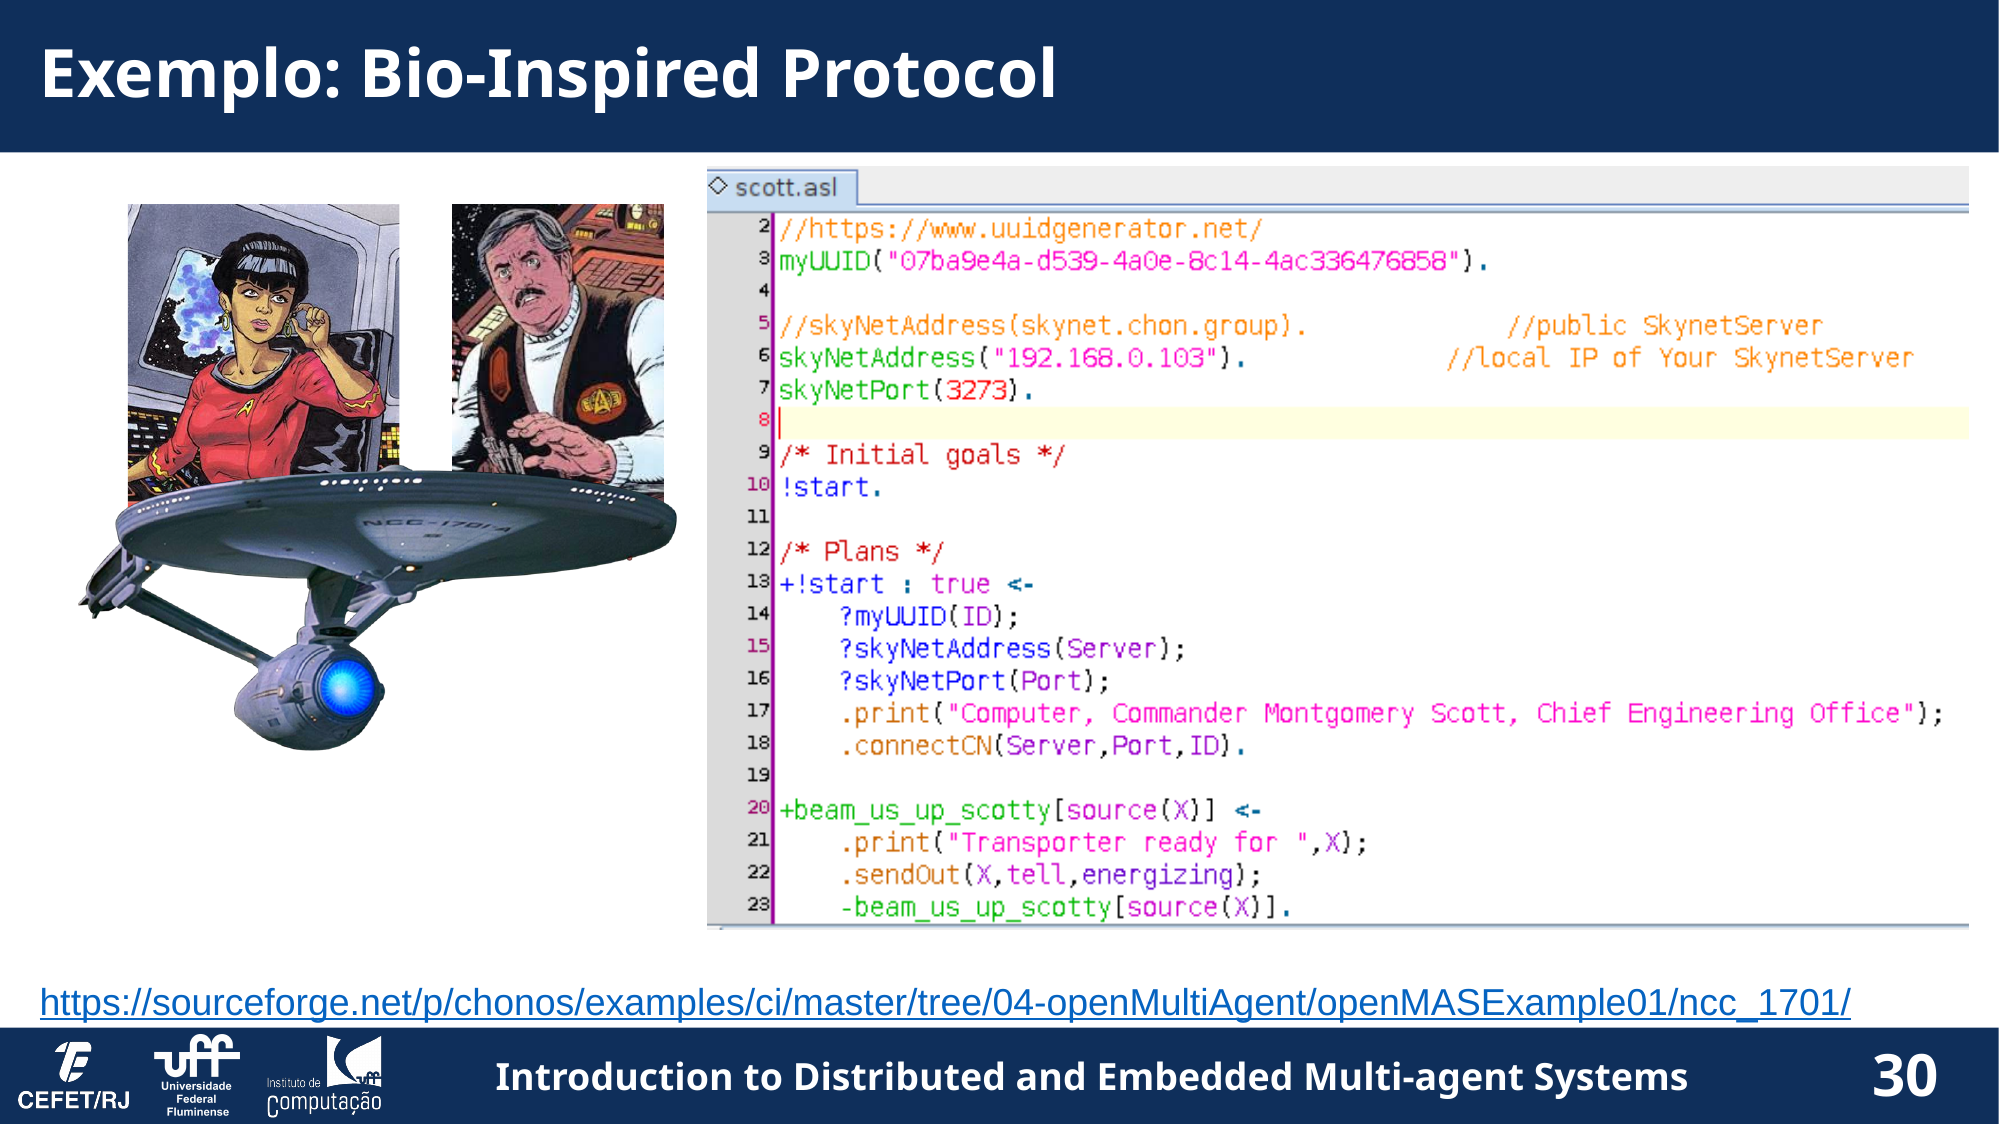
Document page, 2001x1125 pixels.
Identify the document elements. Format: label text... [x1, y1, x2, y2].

picture [77, 204, 677, 751]
picture [707, 166, 1969, 930]
picture [153, 1033, 241, 1121]
text_box https://sourceforge.net/p/chonos/examples/ci/master/tree/04-openMultiAgent/openMASExample01/ncc_1701/ [24, 971, 1951, 1031]
picture [265, 1033, 383, 1118]
text_box Exemplo: Bio-Inspired Protocol [25, 23, 1999, 119]
picture [18, 1021, 129, 1125]
